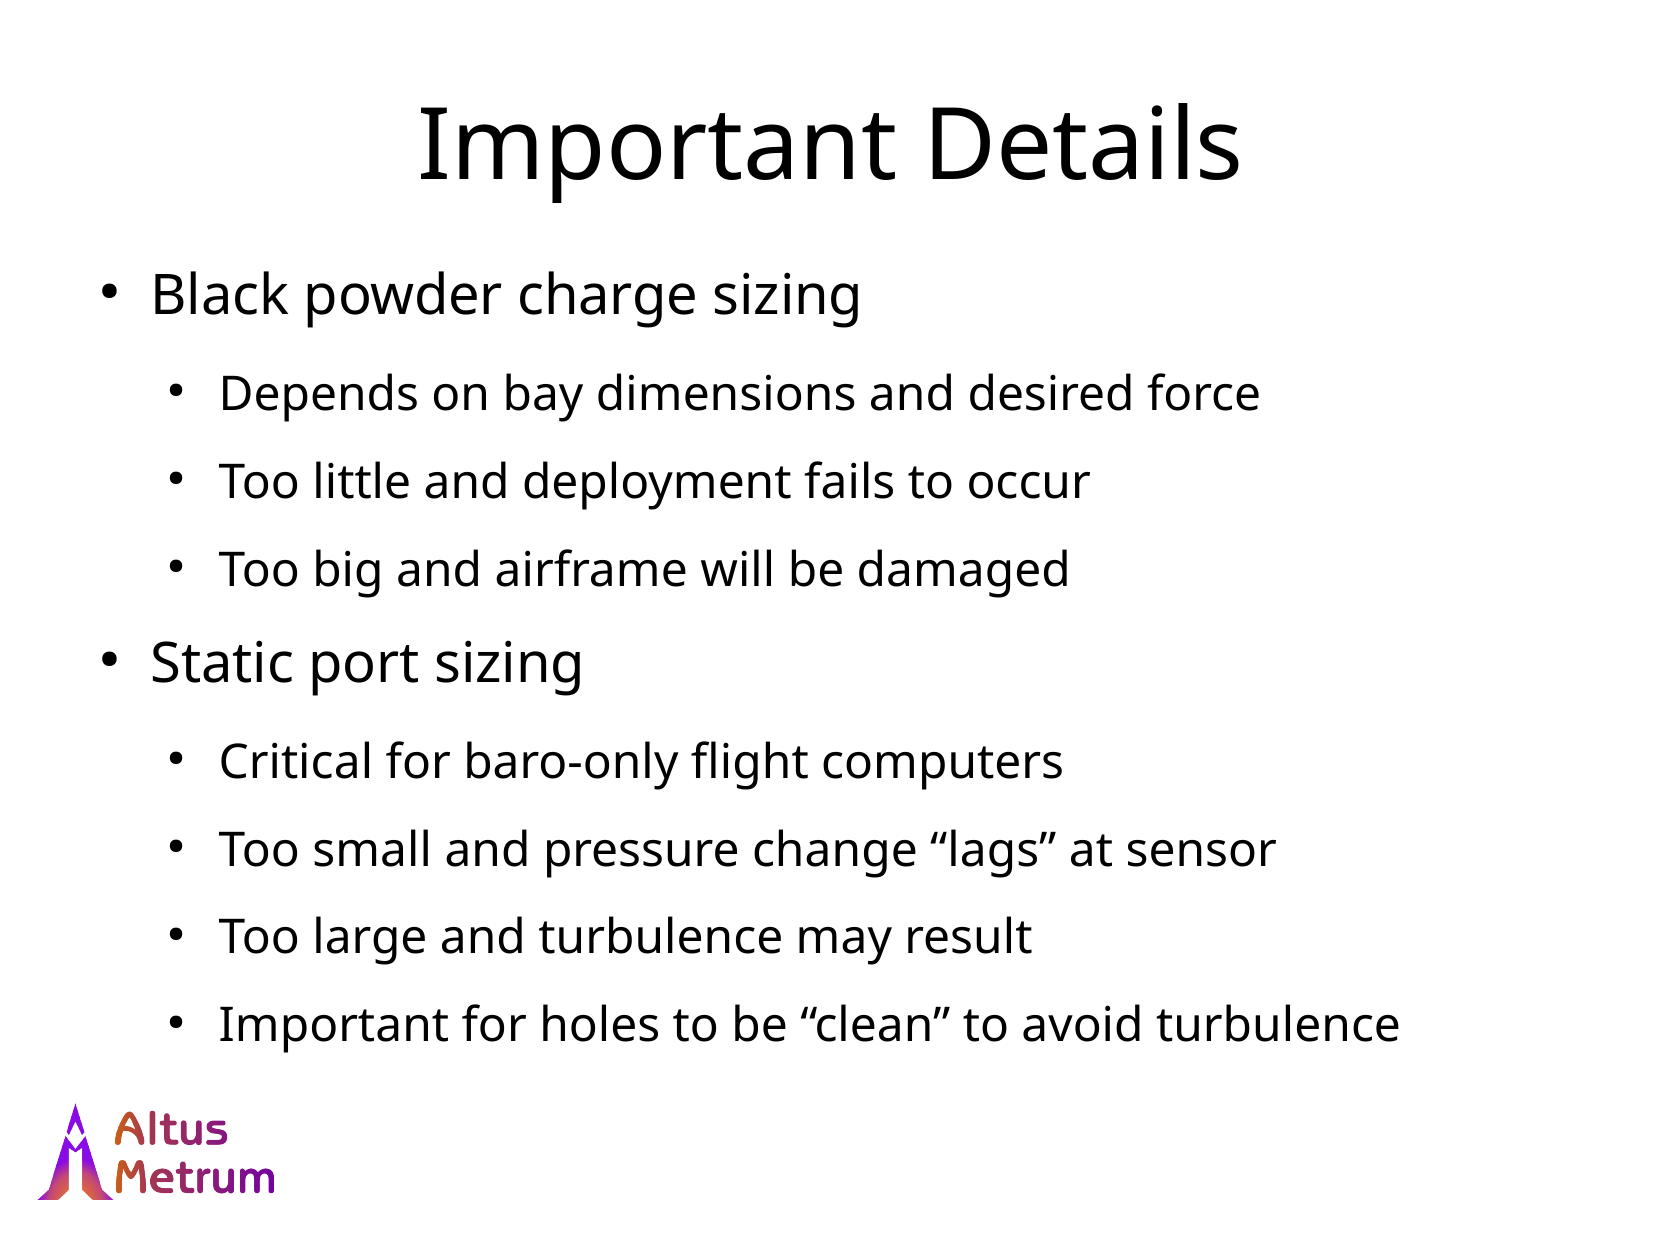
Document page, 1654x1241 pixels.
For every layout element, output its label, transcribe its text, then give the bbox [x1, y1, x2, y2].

title Important Details [86, 55, 1576, 226]
picture [37, 1103, 274, 1200]
list Black powder charge sizing Depends on bay dimensions and desired force Too little and deployment fails to occur Too big and airframe will be damaged Static port sizing Critical for baro-only flight computers Too small and pressure change “lags” at sensor Too large and turbulence may result Important for holes to be “clean” to avoid turbulence [82, 254, 1571, 1059]
